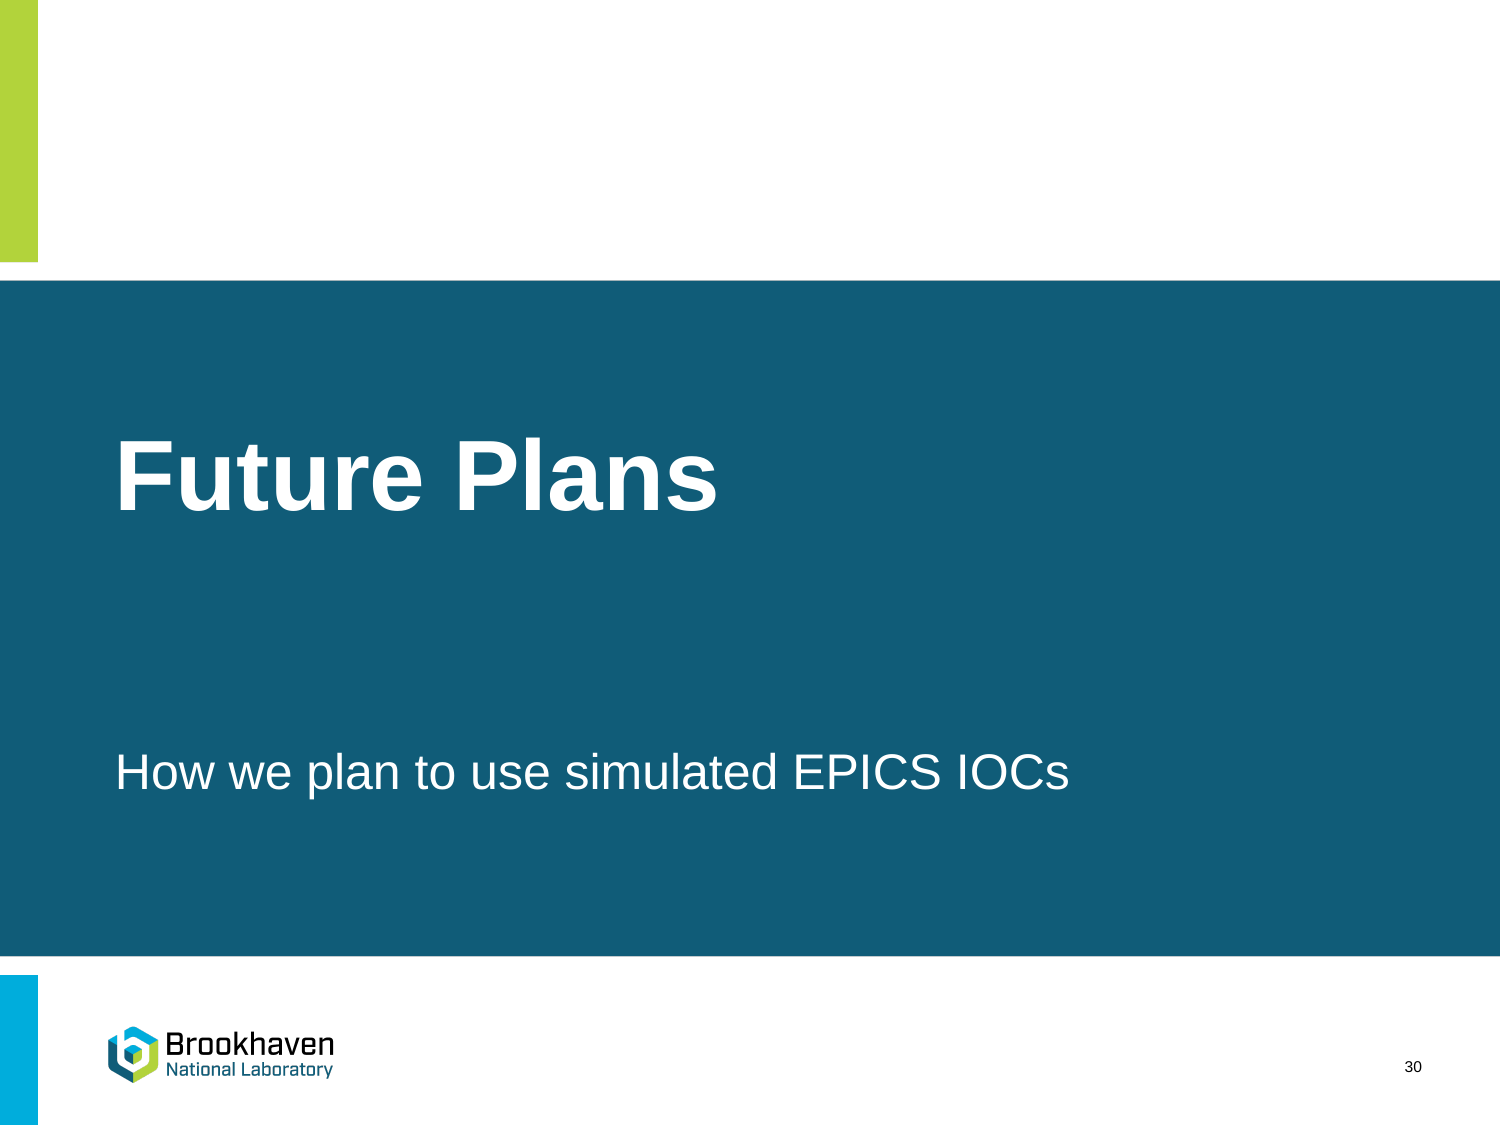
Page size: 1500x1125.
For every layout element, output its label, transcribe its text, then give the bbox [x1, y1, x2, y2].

list How we plan to use simulated EPICS IOCs [100, 738, 1372, 946]
slide_number <number> [1376, 1036, 1430, 1097]
title Future Plans [100, 416, 1372, 737]
picture [0, 0, 1500, 1125]
